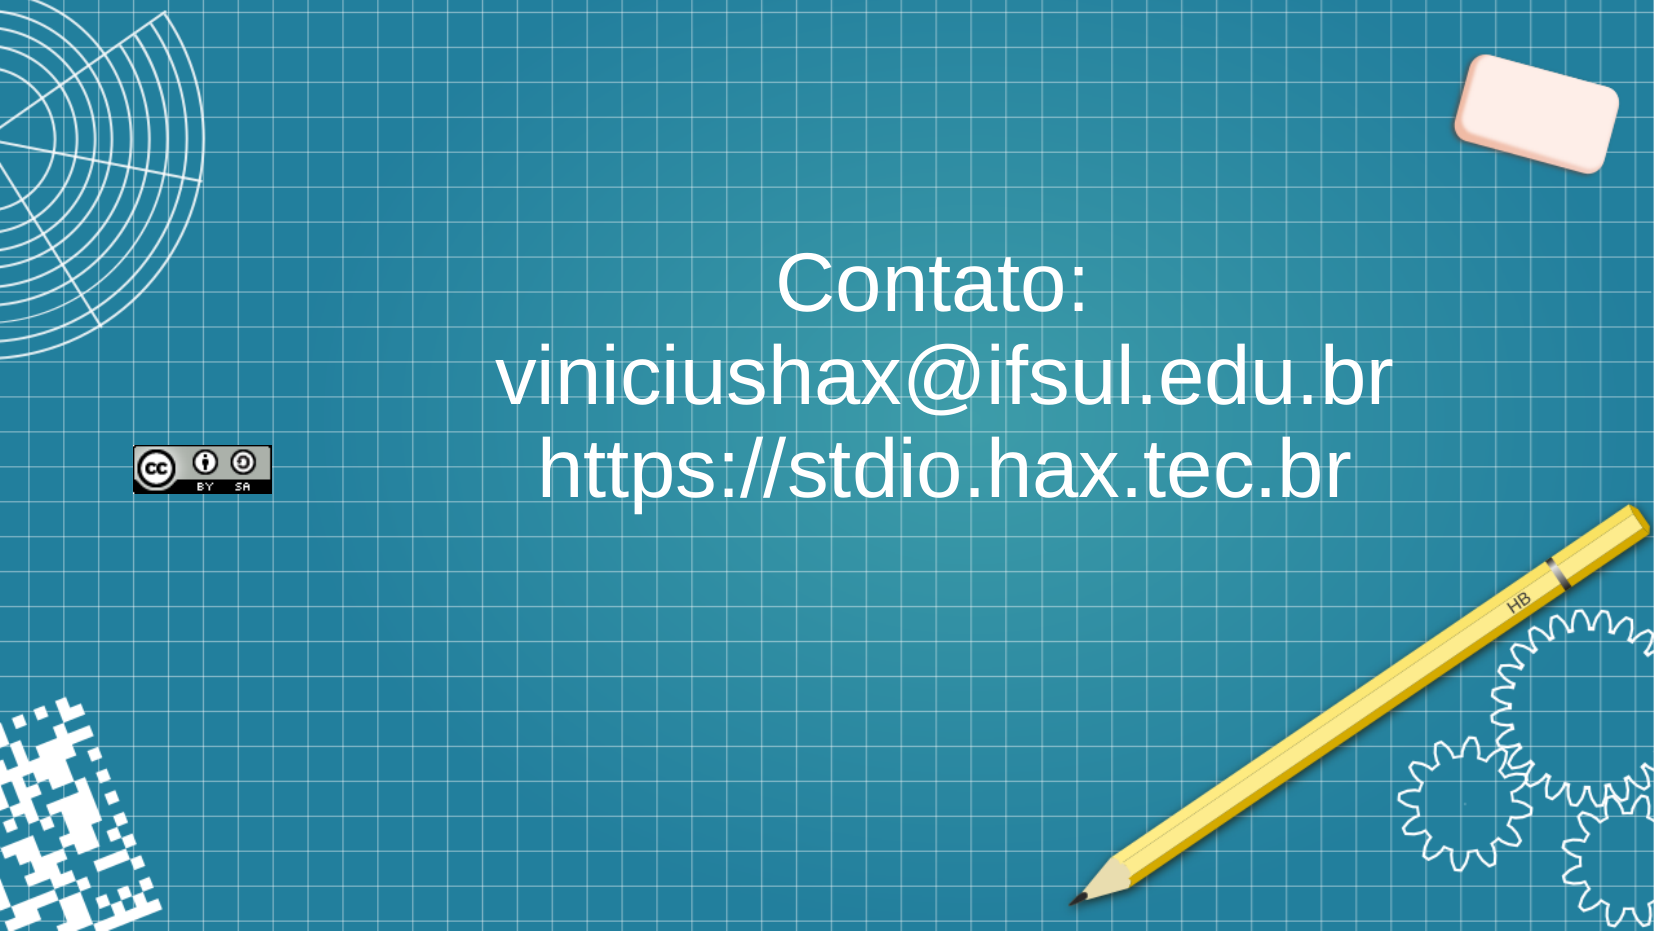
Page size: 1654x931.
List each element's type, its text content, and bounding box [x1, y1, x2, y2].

title Contato: viniciushax@ifsul.edu.br https://stdio.hax.tec.br [354, 236, 1536, 516]
picture [0, 0, 1654, 931]
